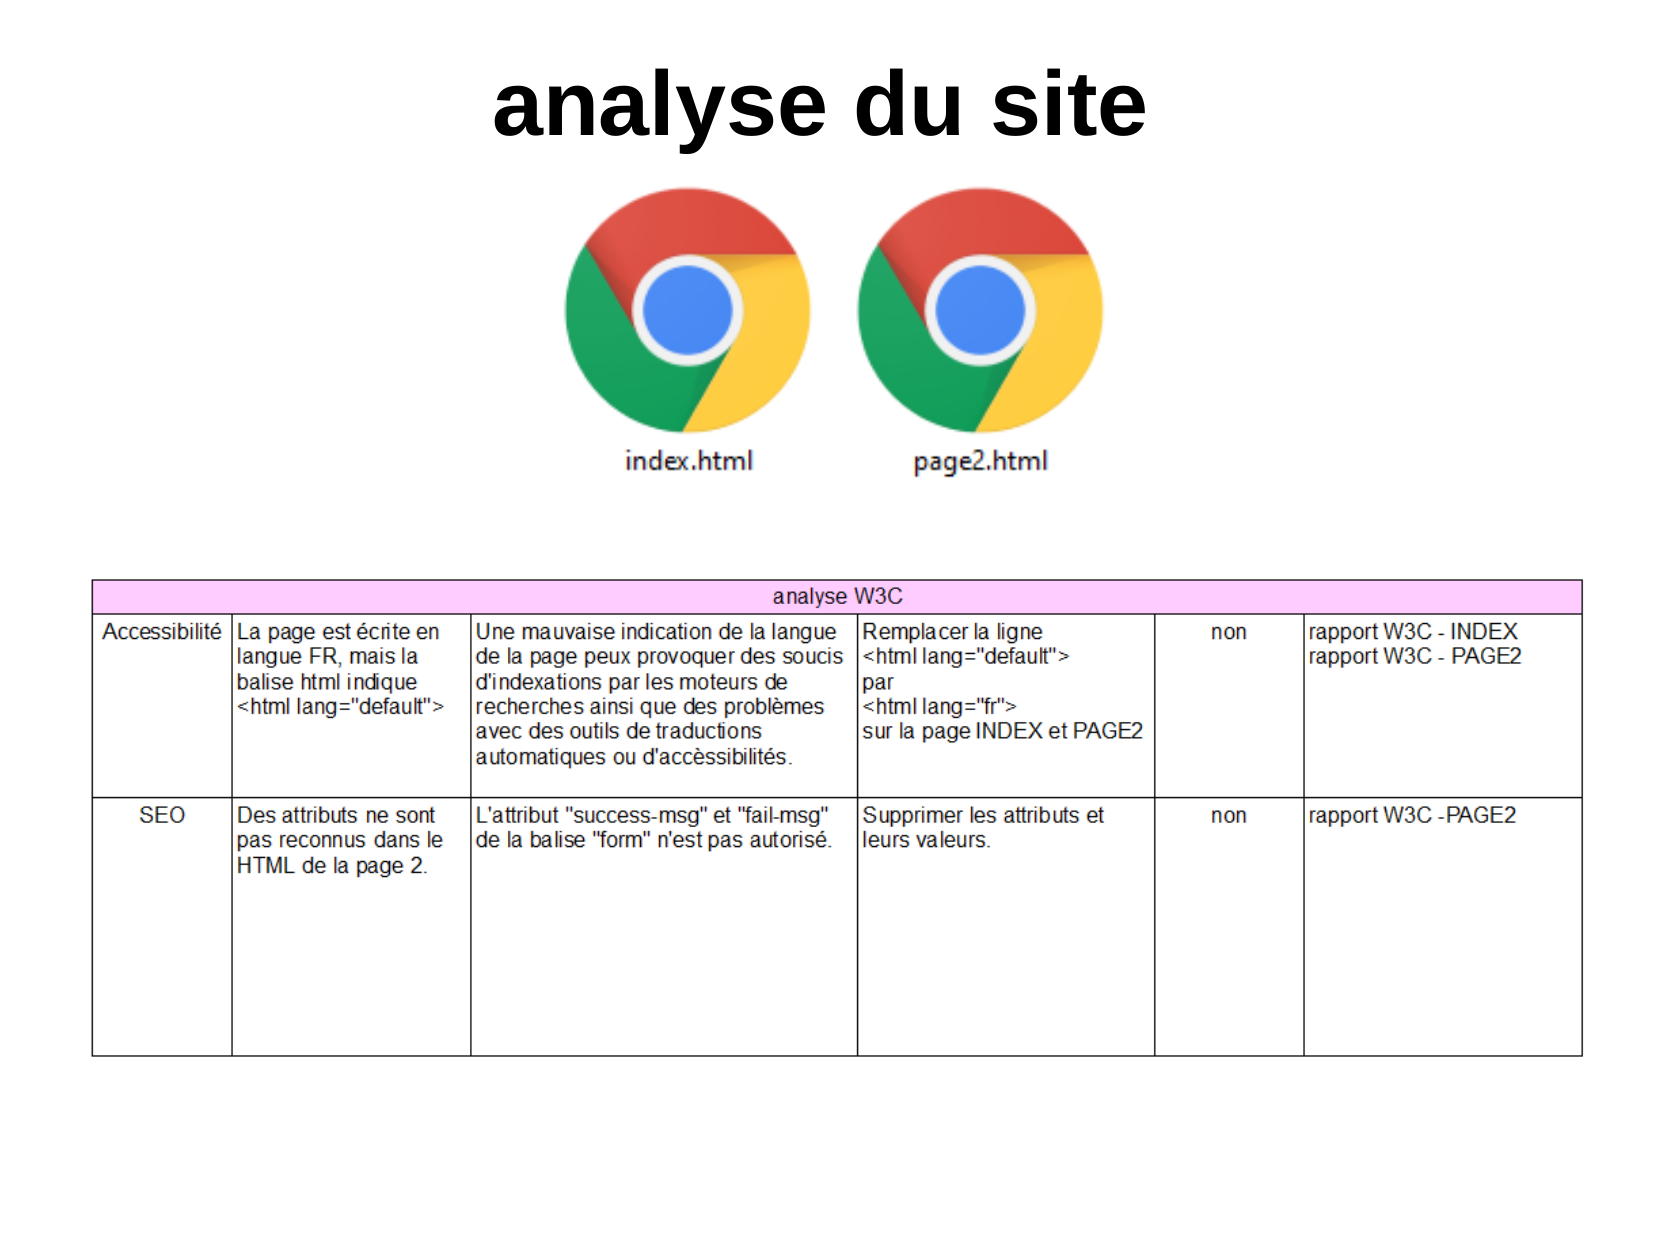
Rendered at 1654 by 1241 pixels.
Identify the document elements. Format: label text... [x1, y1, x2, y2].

title analyse du site [76, 0, 1565, 208]
picture [531, 165, 1123, 502]
picture [85, 570, 1598, 1065]
